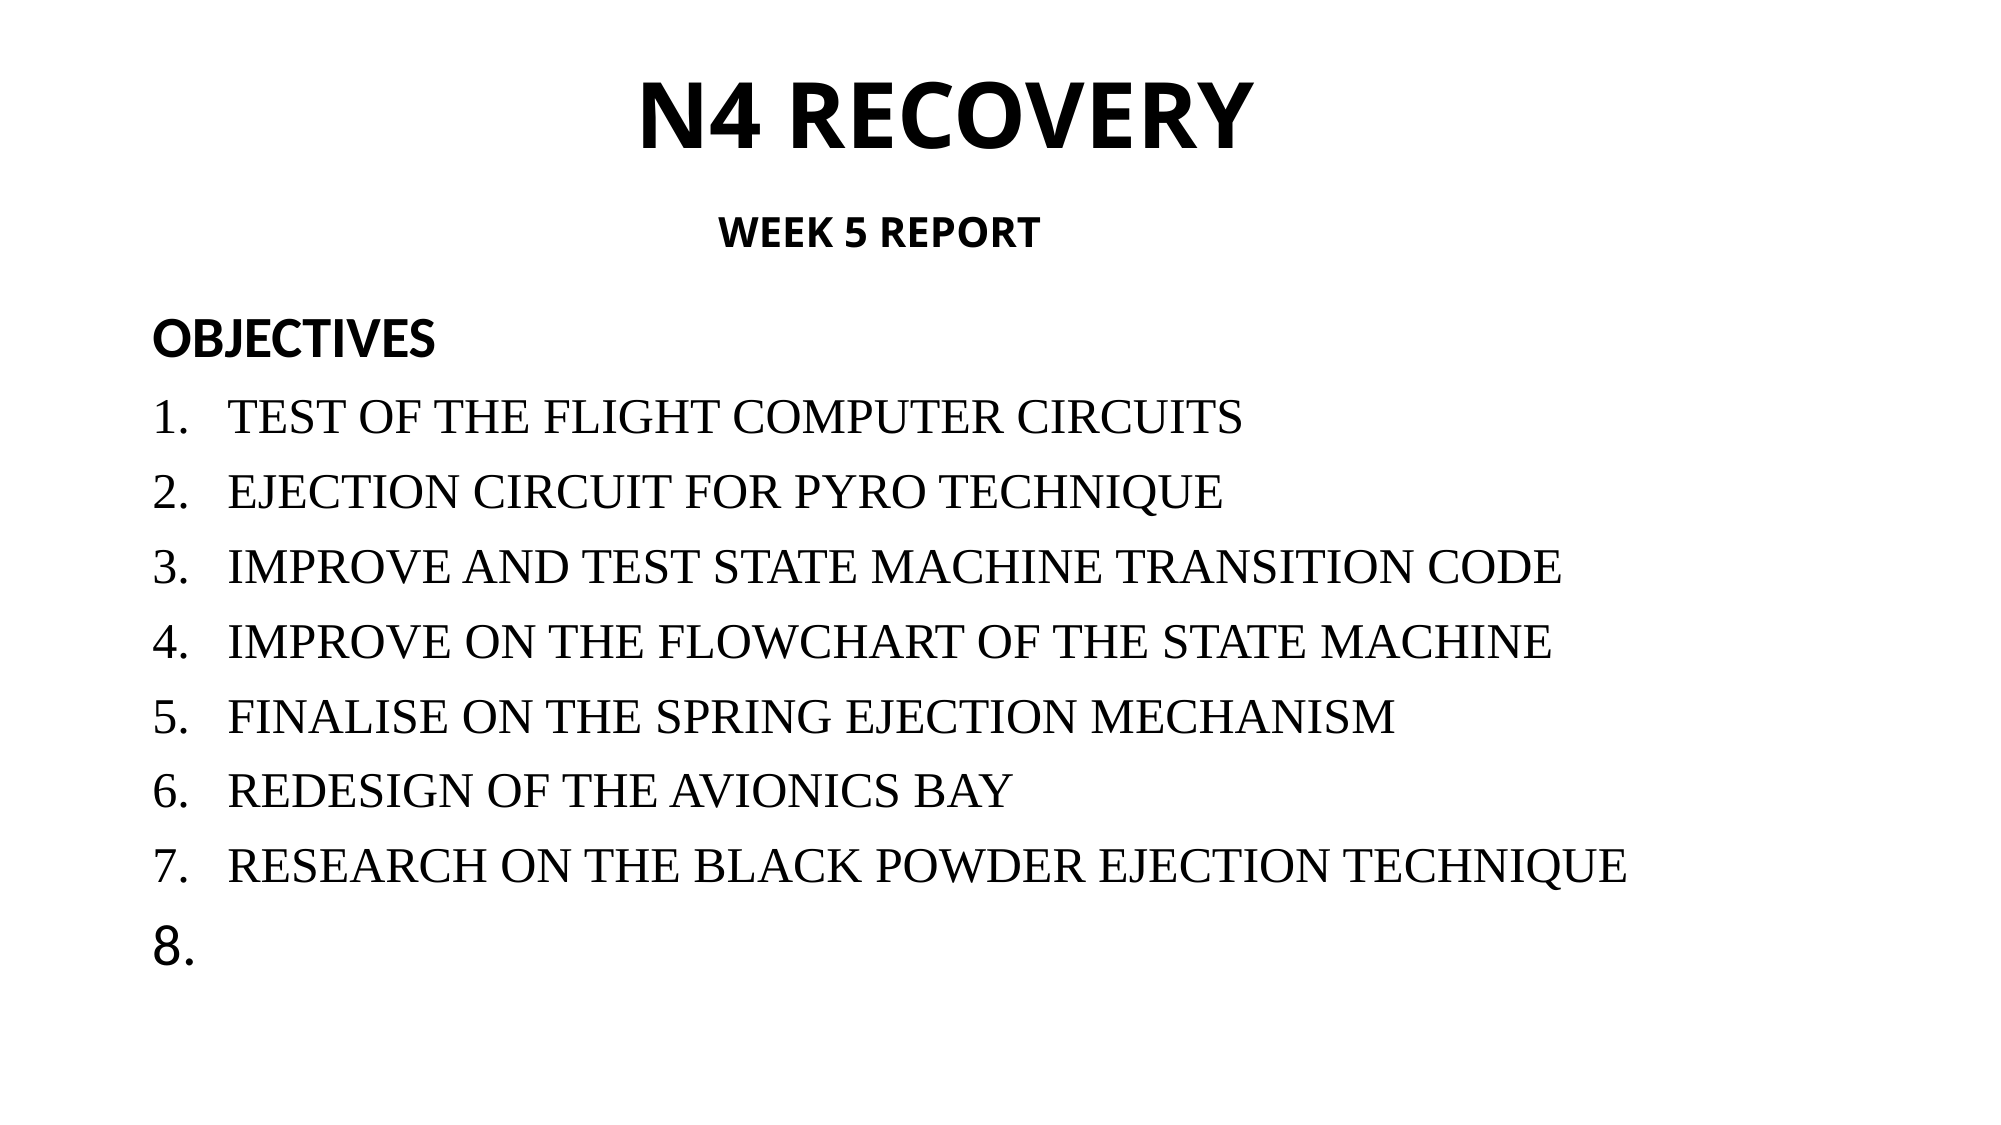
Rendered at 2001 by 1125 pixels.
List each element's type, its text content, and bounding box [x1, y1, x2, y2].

list OBJECTIVES TEST OF THE FLIGHT COMPUTER CIRCUITS EJECTION CIRCUIT FOR PYRO TECHNIQUE IMPROVE AND TEST STATE MACHINE TRANSITION CODE IMPROVE ON THE FLOWCHART OF THE STATE MACHINE FINALISE ON THE SPRING EJECTION MECHANISM REDESIGN OF THE AVIONICS BAY RESEARCH ON THE BLACK POWDER EJECTION TECHNIQUE [137, 299, 1863, 1014]
title N4 RECOVERY WEEK 5 REPORT [137, 59, 1863, 278]
